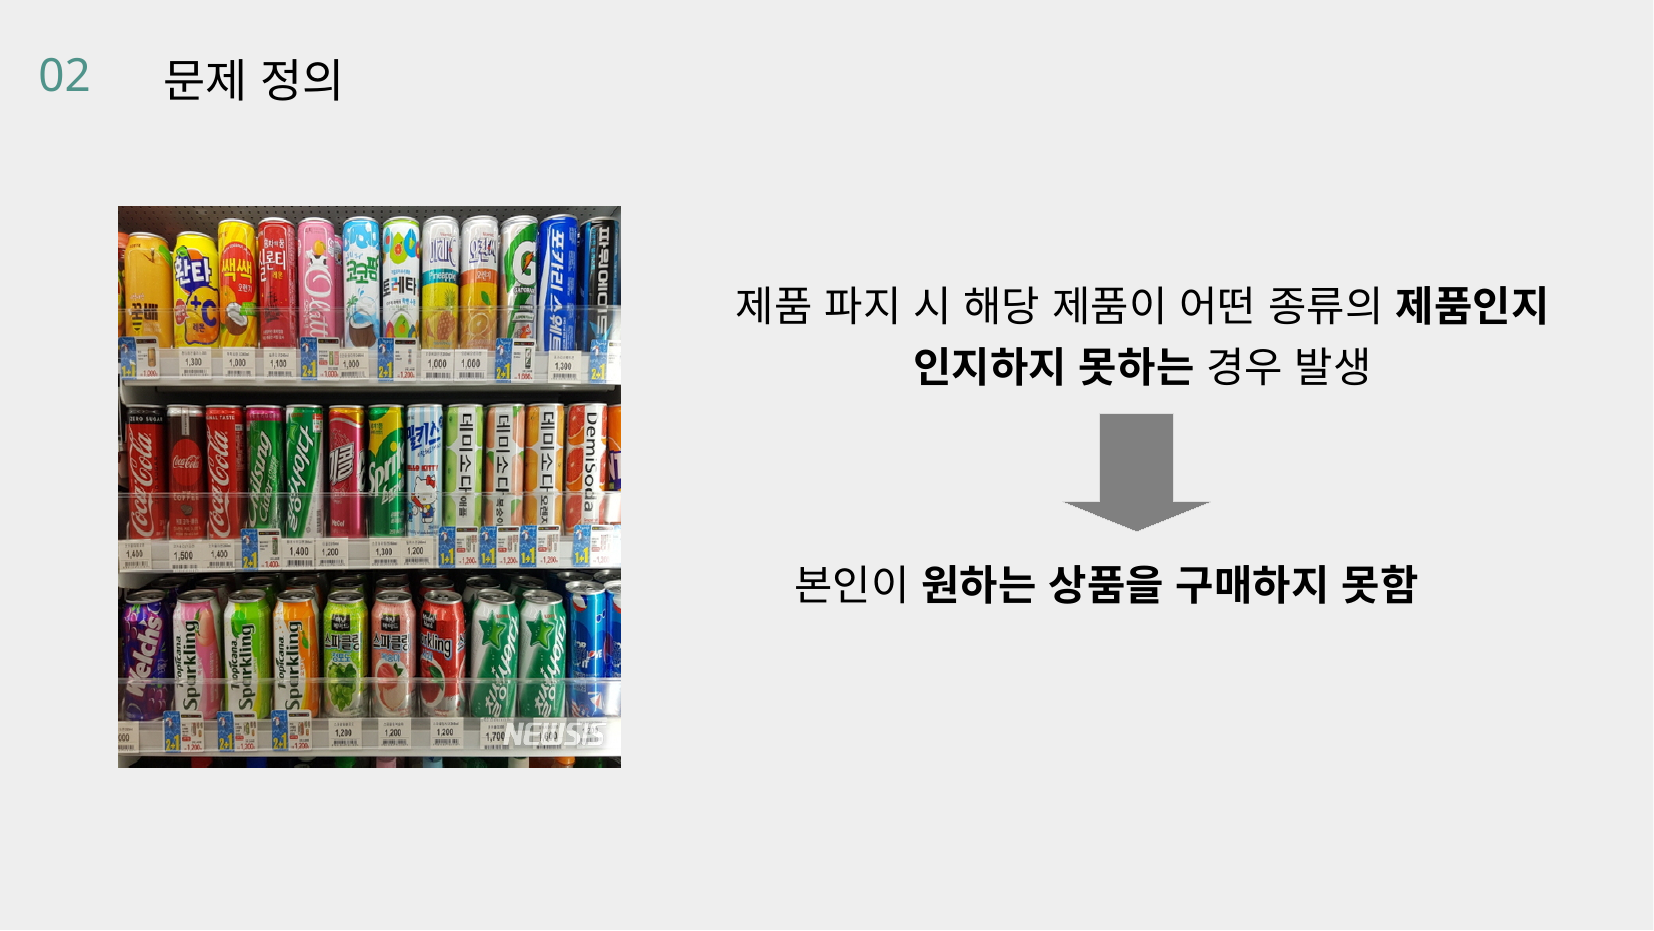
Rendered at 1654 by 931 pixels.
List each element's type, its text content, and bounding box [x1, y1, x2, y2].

text_box [1062, 413, 1211, 532]
text_box 본인이 원하는 상품을 구매하지 못함 [708, 544, 1477, 680]
title 문제 정의 [88, 0, 420, 156]
text_box 제품 파지 시 해당 제품이 어떤 종류의 제품인지 인지하지 못하는 경우 발생 [620, 265, 1595, 443]
picture [118, 206, 621, 768]
text_box 02 [23, 35, 142, 125]
